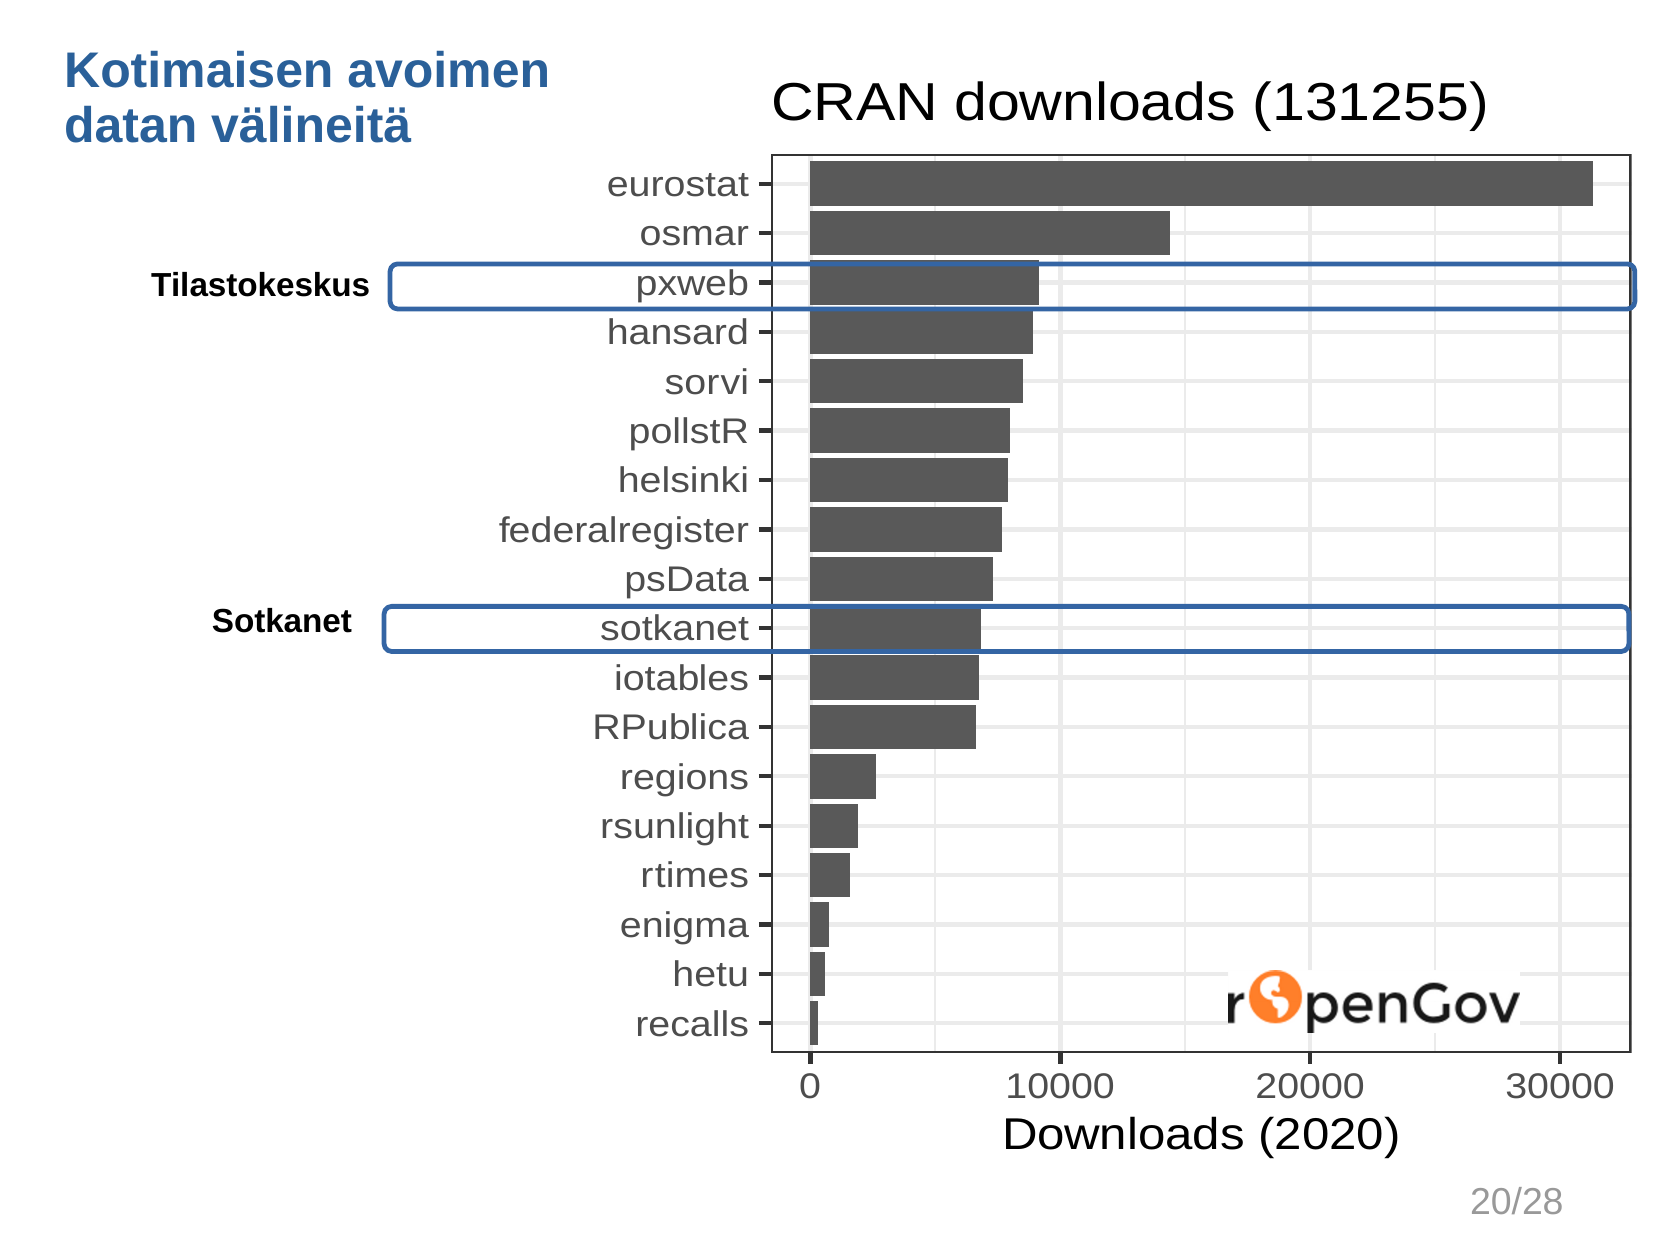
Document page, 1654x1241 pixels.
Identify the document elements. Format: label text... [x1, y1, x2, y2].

text_box Tilastokeskus [136, 259, 527, 312]
text_box Kotimaisen avoimen datan välineitä [49, 34, 616, 242]
text_box [527, 263, 1635, 309]
text_box [433, 606, 1629, 652]
text_box <number>/28 [1455, 1173, 1654, 1231]
picture [416, 59, 1654, 1182]
text_box Sotkanet [197, 595, 433, 661]
